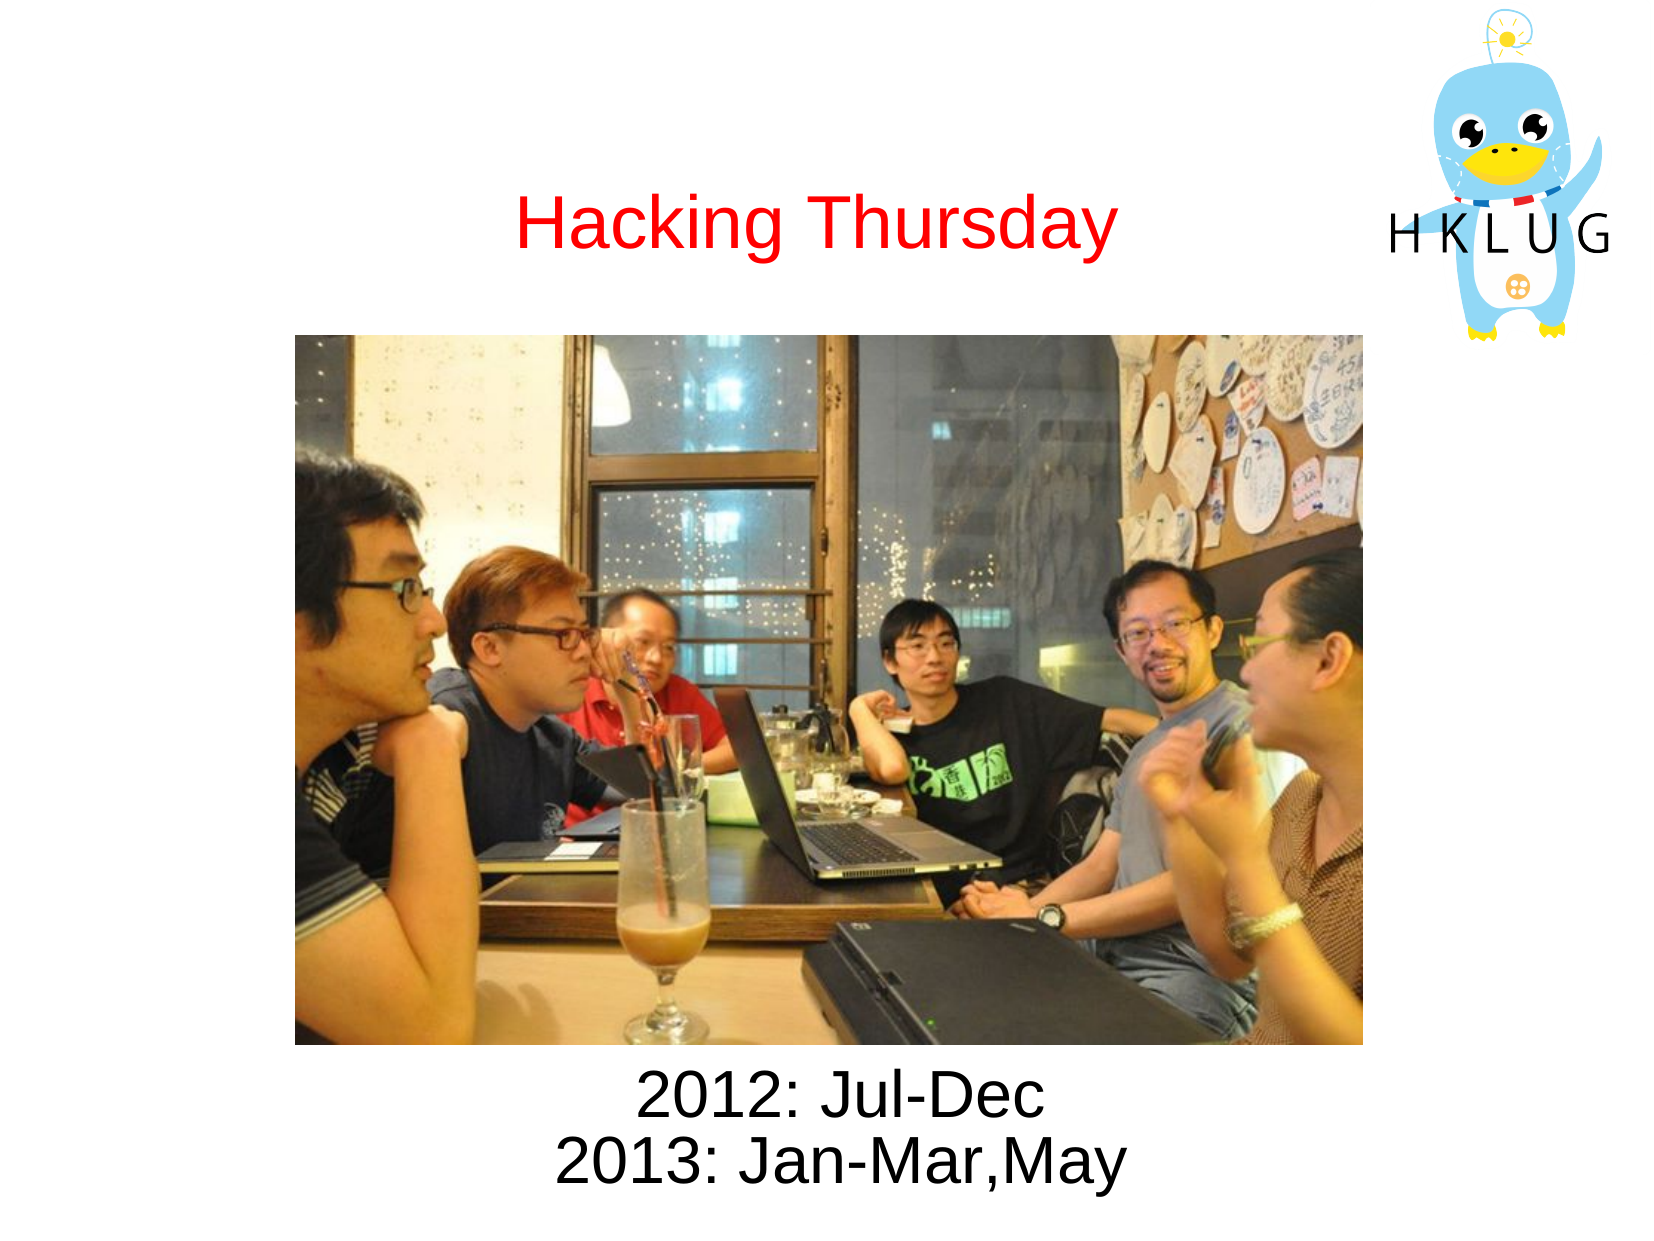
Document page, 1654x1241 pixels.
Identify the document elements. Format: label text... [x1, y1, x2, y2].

text_box Hacking Thursday [68, 129, 1565, 308]
text_box 2012: Jul-Dec 2013: Jan-Mar,May [107, 1057, 1575, 1205]
picture [295, 335, 1363, 1045]
picture [1370, 0, 1651, 355]
